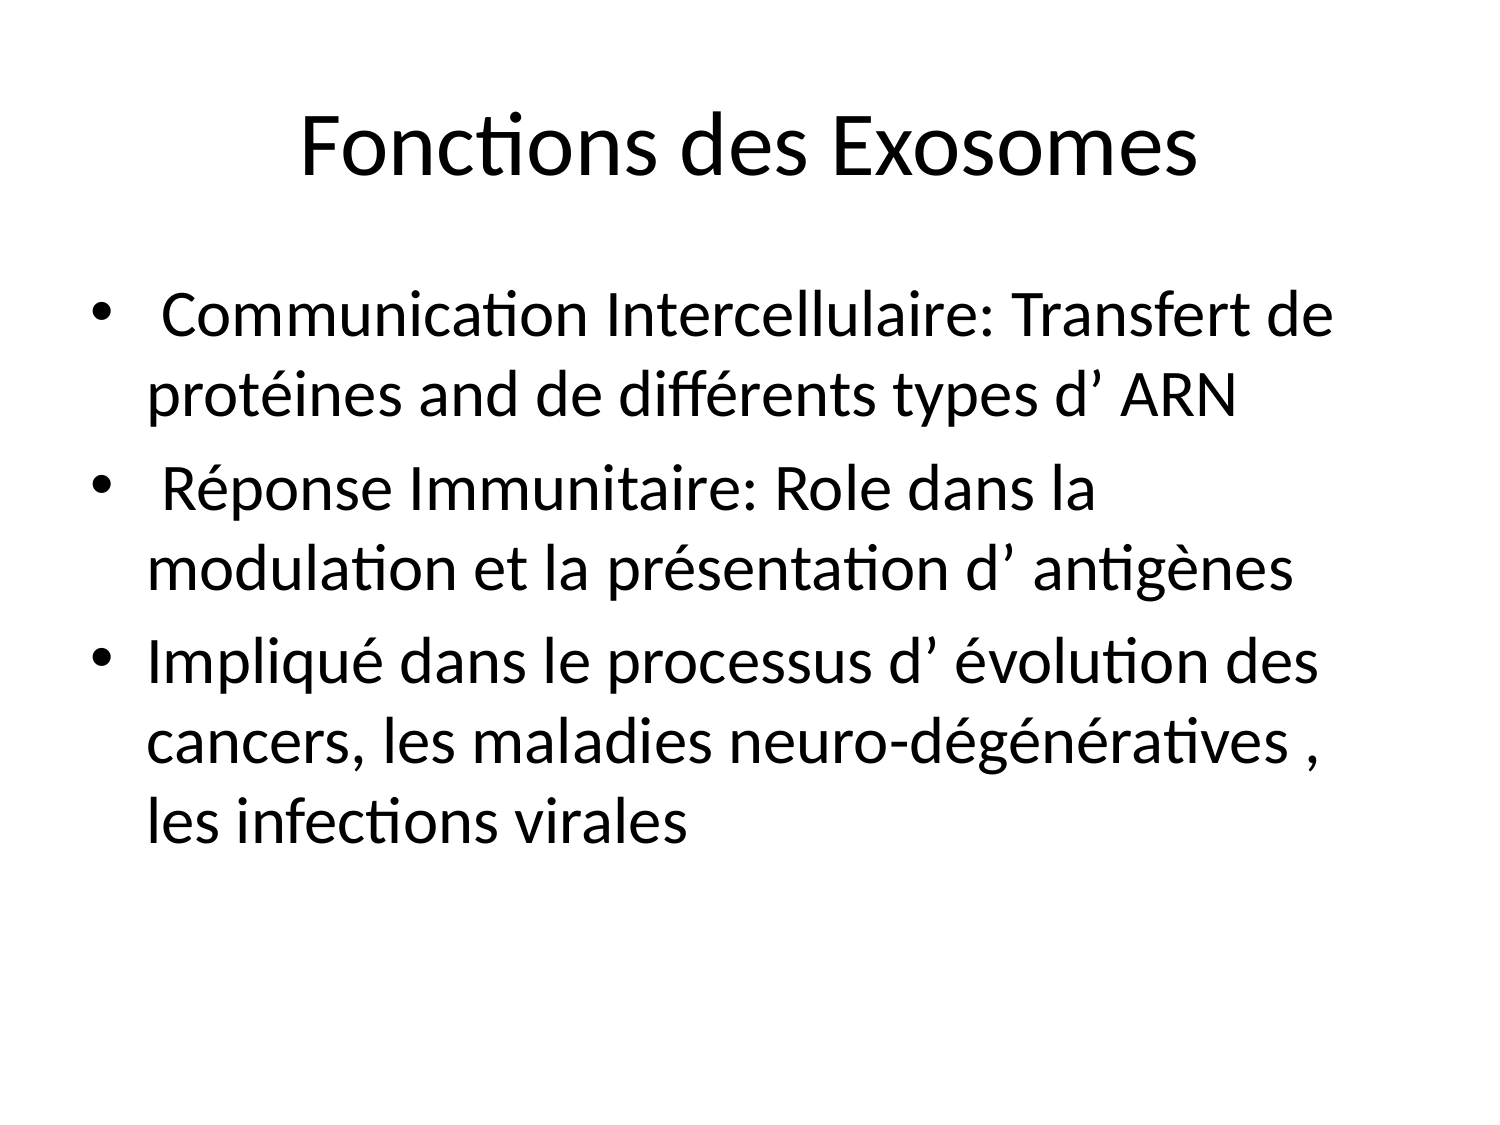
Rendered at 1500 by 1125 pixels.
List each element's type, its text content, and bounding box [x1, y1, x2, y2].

list Communication Intercellulaire: Transfert de protéines and de différents types d’ ARN Réponse Immunitaire: Role dans la modulation et la présentation d’ antigènes Impliqué dans le processus d’ évolution des cancers, les maladies neuro-dégénératives , les infections virales [75, 262, 1425, 1005]
title Fonctions des Exosomes [75, 45, 1425, 233]
